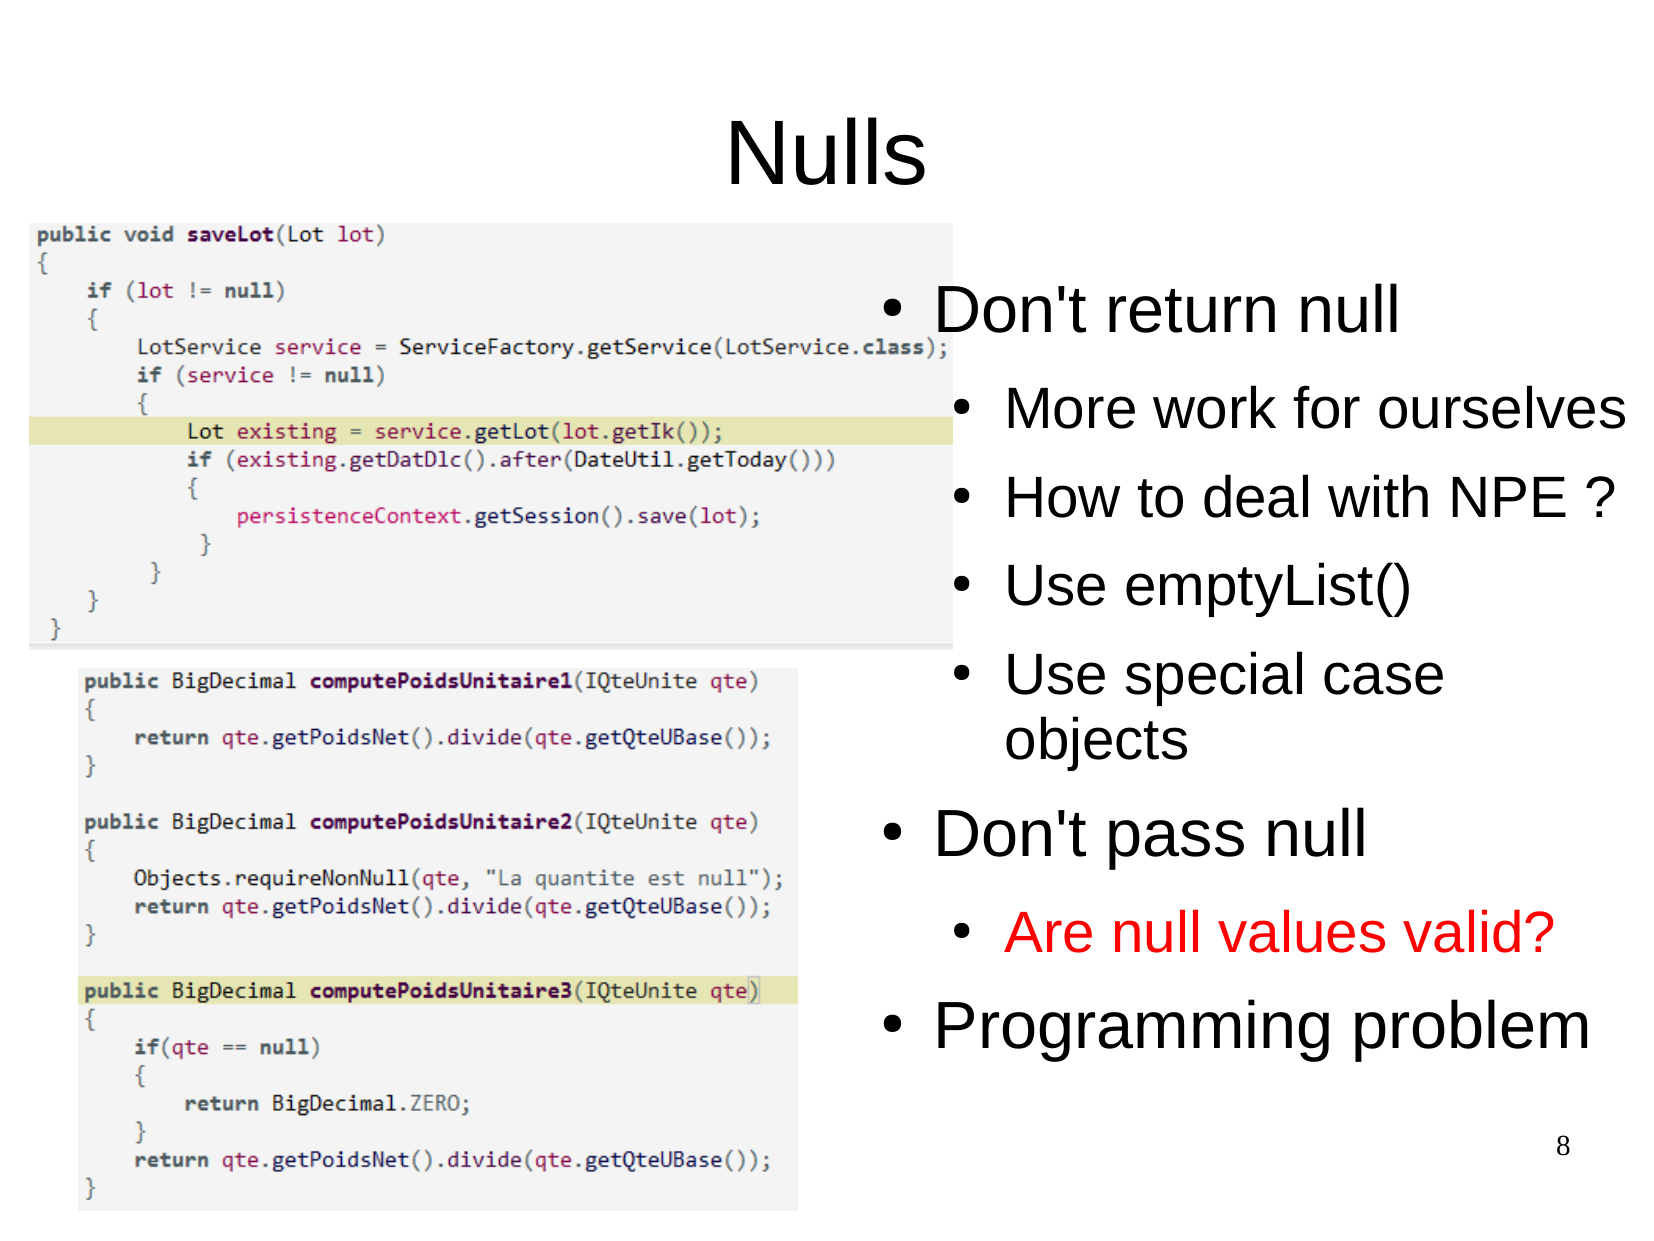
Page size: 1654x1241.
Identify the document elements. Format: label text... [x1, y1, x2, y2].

picture [78, 668, 798, 1211]
title Nulls [82, 49, 1571, 257]
picture [29, 223, 953, 650]
list Don't return null More work for ourselves How to deal with NPE ? Use emptyList() Use special case objects Don't pass null Are null values valid? Programming problem [862, 271, 1642, 1062]
